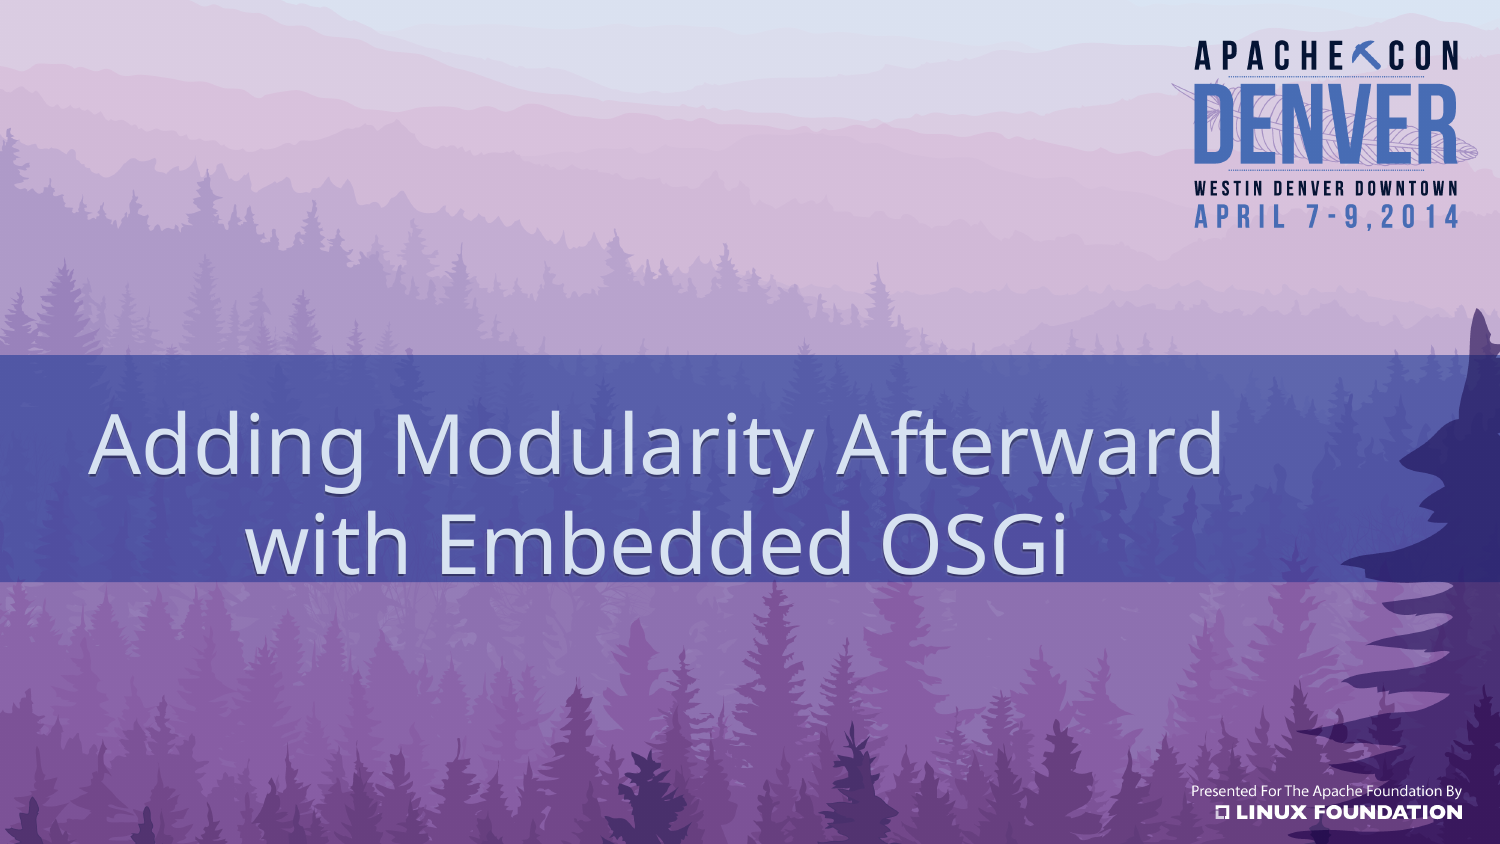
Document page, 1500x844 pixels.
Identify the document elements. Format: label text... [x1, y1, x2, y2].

picture [0, 0, 1500, 844]
title Adding Modularity Afterward with Embedded OSGi [73, 383, 1349, 565]
